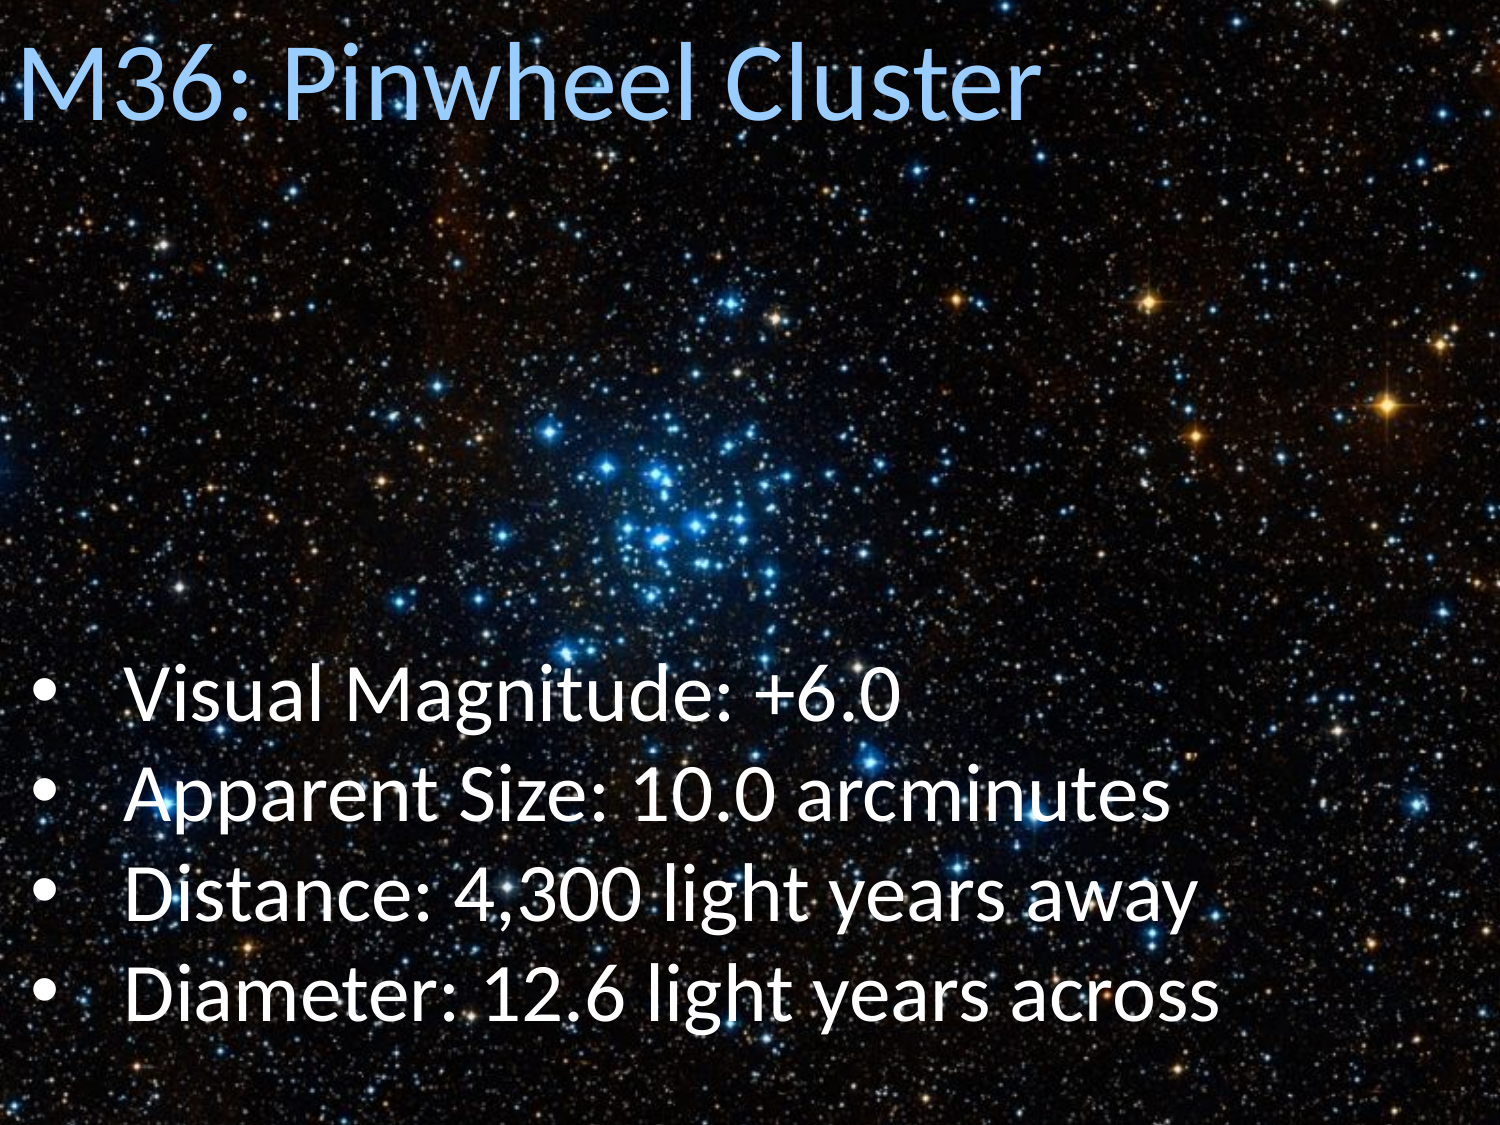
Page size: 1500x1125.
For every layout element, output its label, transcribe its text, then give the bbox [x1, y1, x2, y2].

text_box M36: Pinwheel Cluster [0, 0, 1375, 152]
picture [0, 0, 1500, 1125]
text_box Visual Magnitude: +6.0 Apparent Size: 10.0 arcminutes Distance: 4,300 light years away Diameter: 12.6 light years across [15, 630, 1450, 1051]
